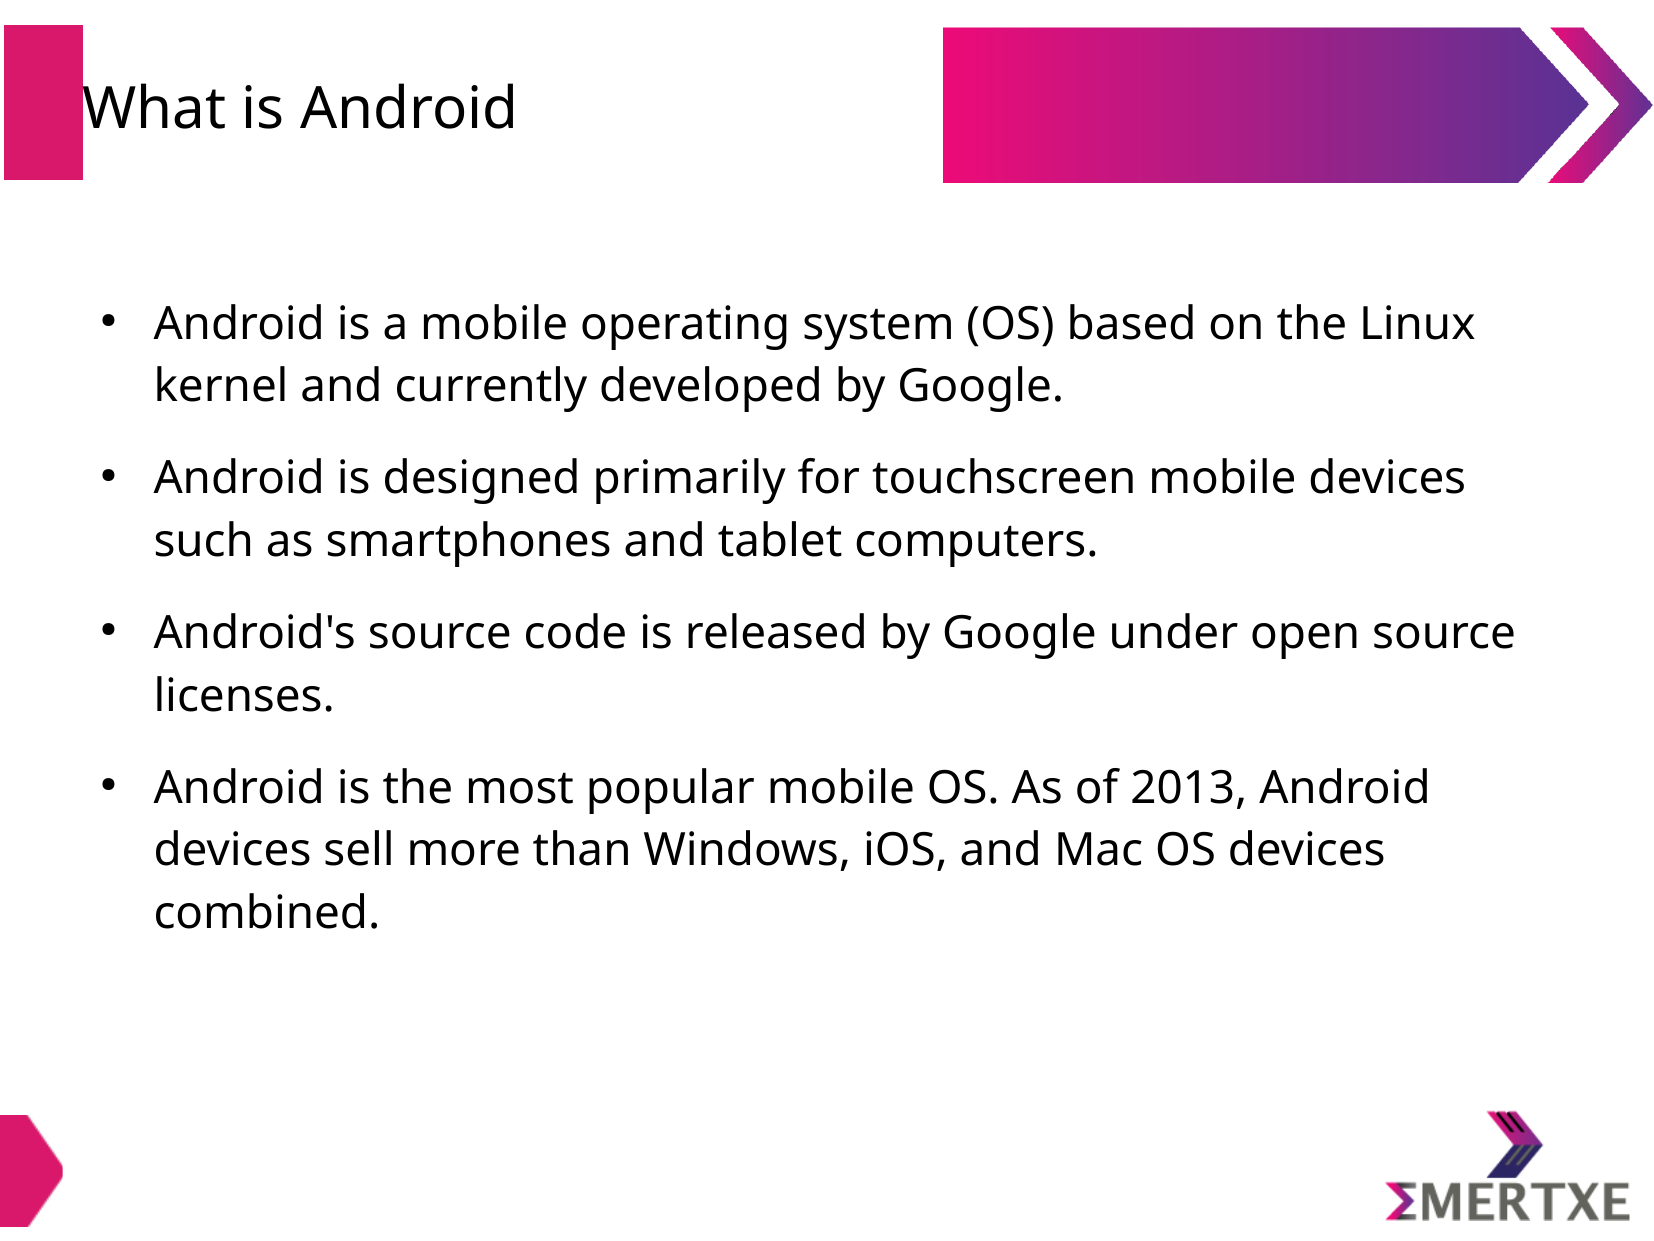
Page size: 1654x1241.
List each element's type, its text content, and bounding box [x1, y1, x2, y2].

title What is Android [82, 2, 1571, 210]
list Android is a mobile operating system (OS) based on the Linux kernel and currently developed by Google. Android is designed primarily for touchscreen mobile devices such as smartphones and tablet computers. Android's source code is released by Google under open source licenses. Android is the most popular mobile OS. As of 2013, Android devices sell more than Windows, iOS, and Mac OS devices combined. [82, 290, 1571, 1010]
picture [1385, 1107, 1631, 1221]
picture [1571, 27, 1653, 183]
